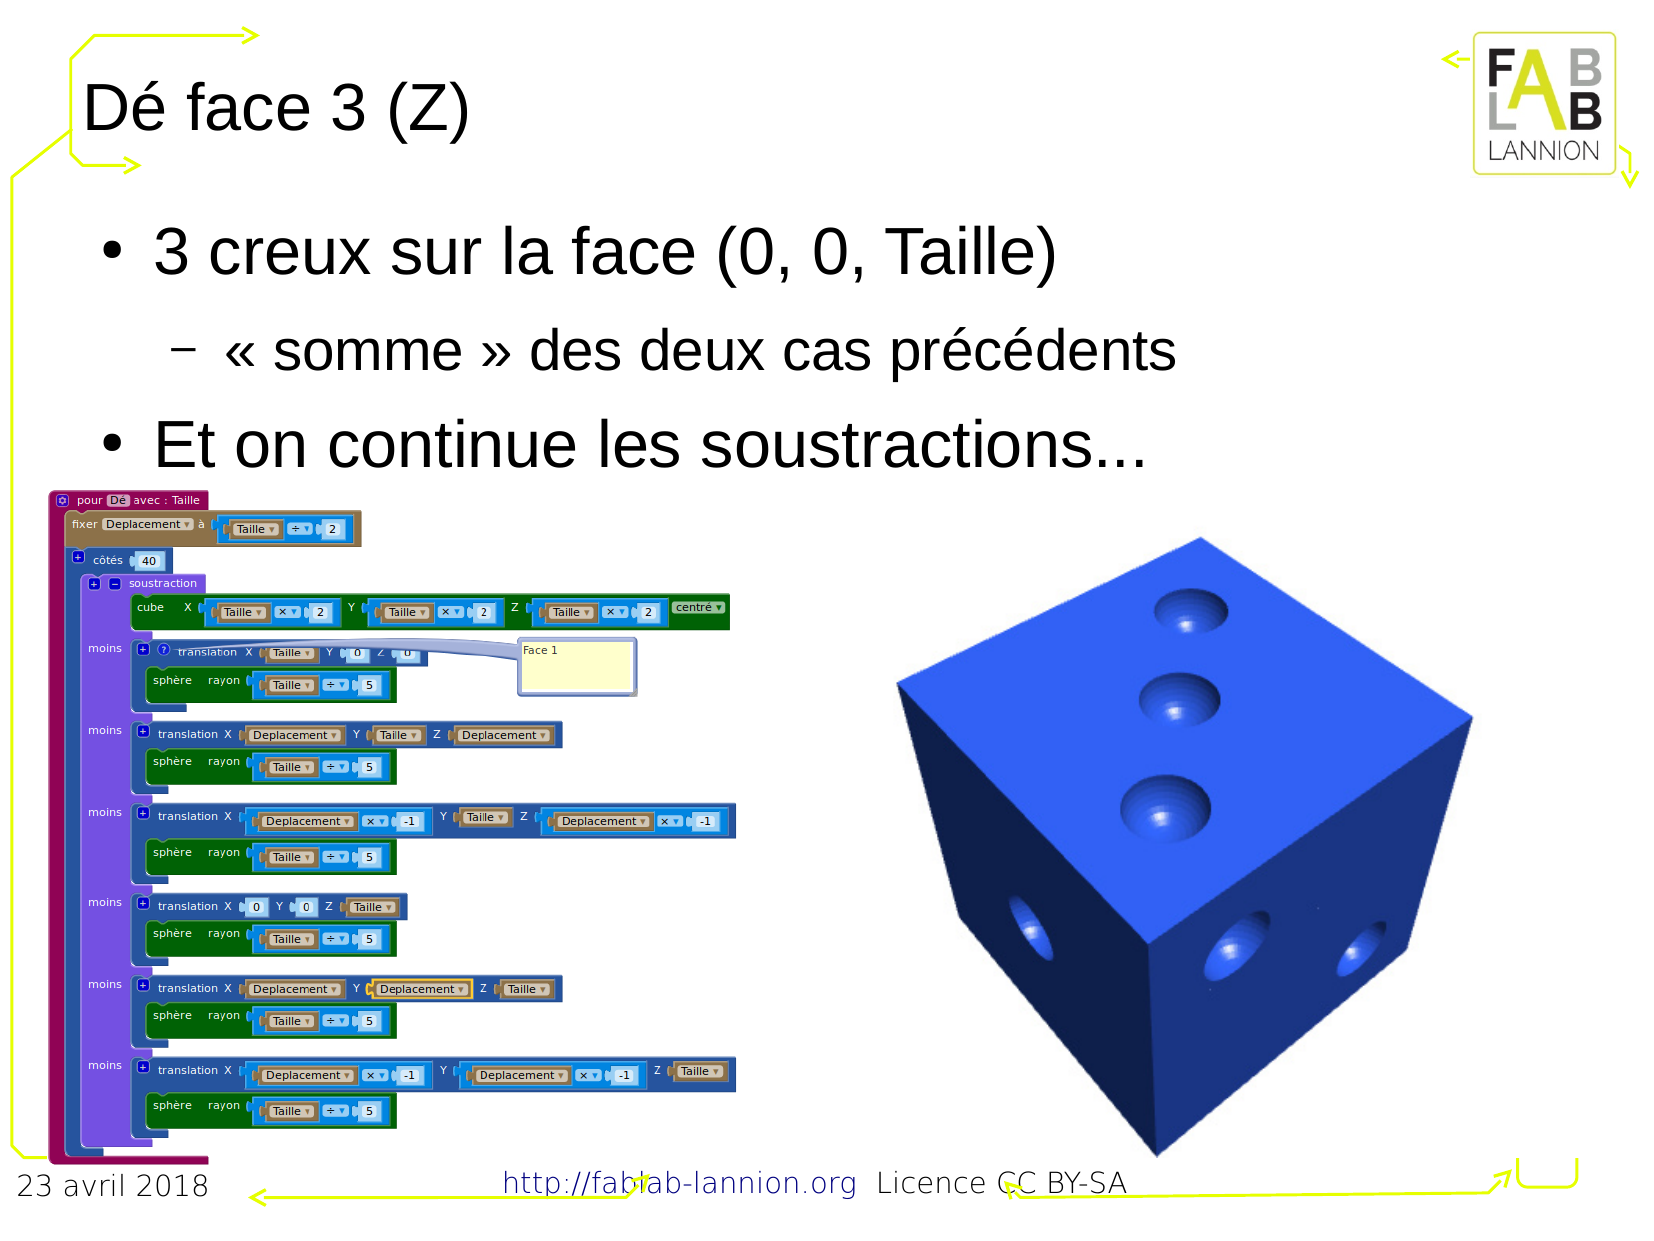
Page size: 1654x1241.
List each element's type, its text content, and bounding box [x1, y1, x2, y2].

title Dé face 3 (Z) [82, 49, 1441, 166]
picture [47, 326, 1654, 1168]
picture [1470, 29, 1619, 178]
list 3 creux sur la face (0, 0, Taille) « somme » des deux cas précédents Et on continue les soustractions... [82, 213, 1571, 934]
